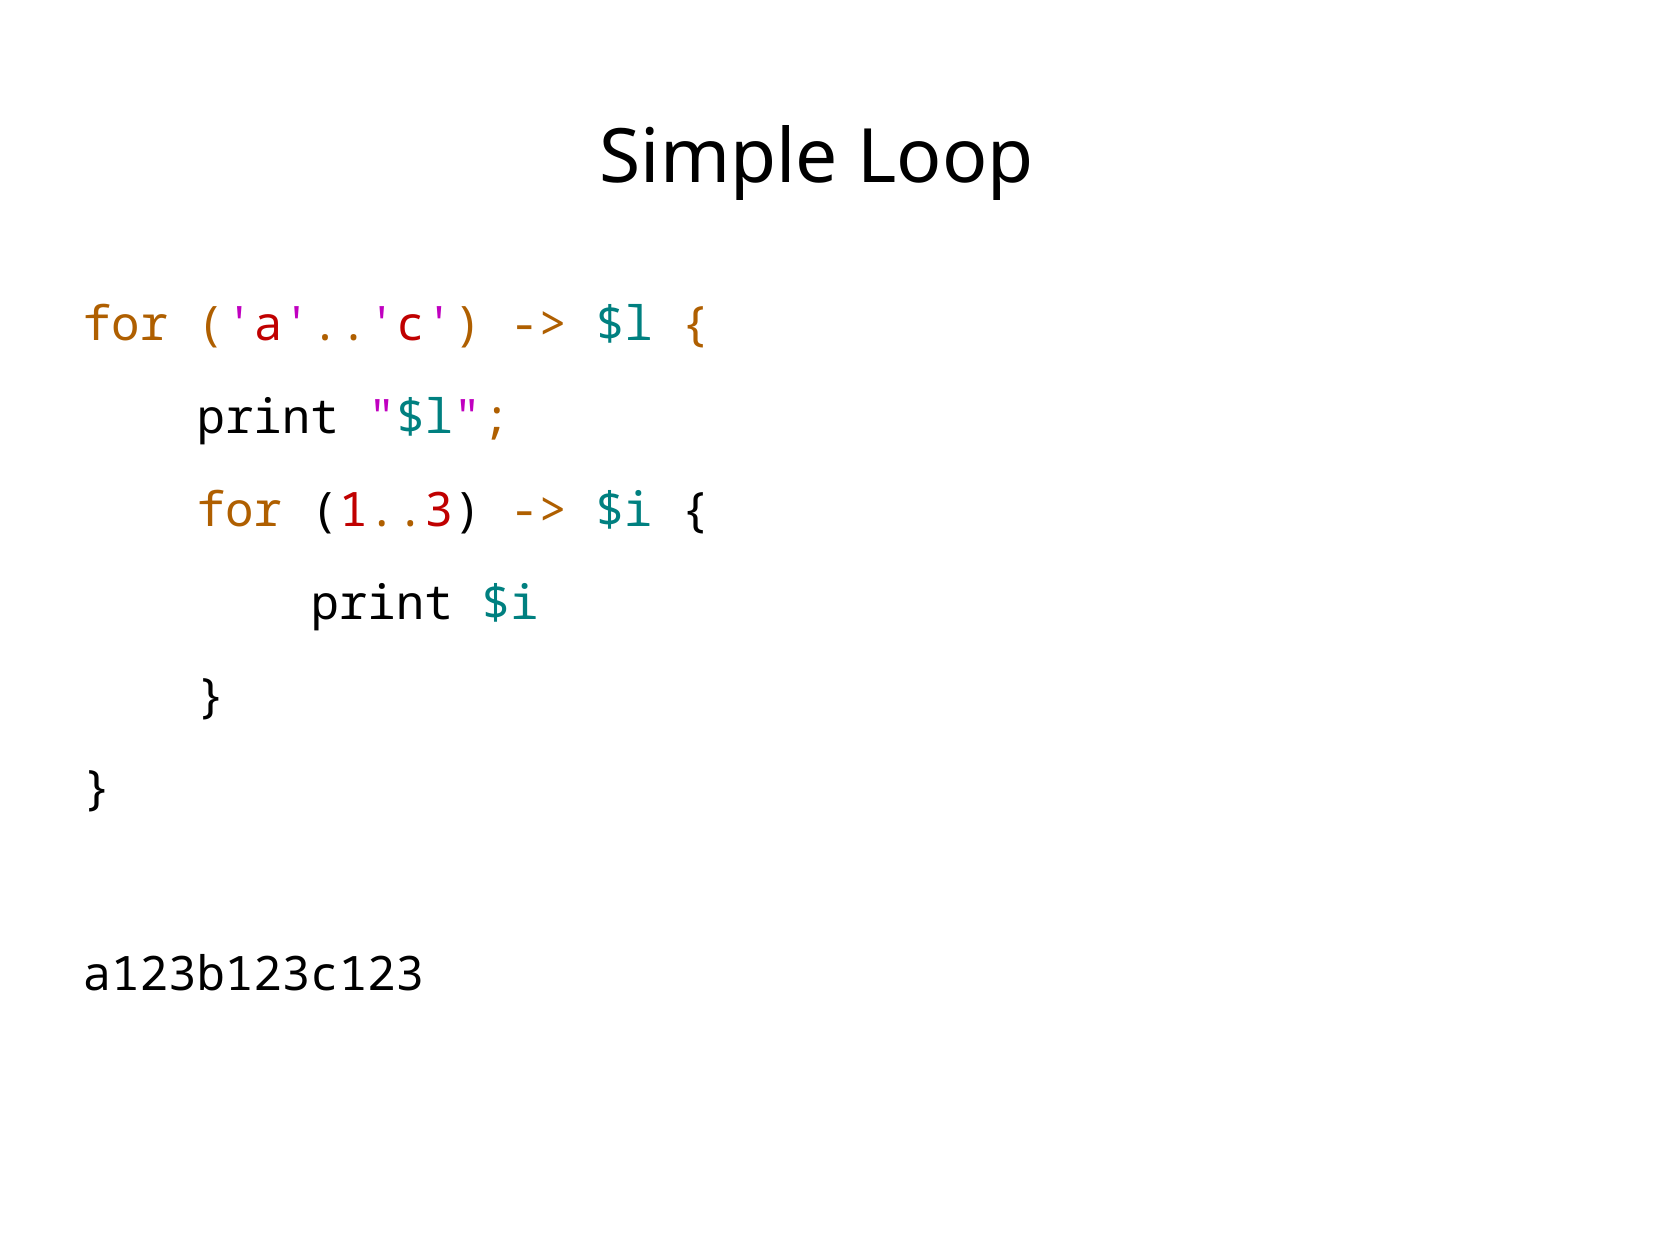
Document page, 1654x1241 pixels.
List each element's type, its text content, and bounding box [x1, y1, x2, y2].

title Simple Loop [82, 49, 1571, 257]
list for ('a'..'c') -> $l { print "$l"; for (1..3) -> $i { print $i } } a123b123c123 [82, 290, 1571, 1010]
